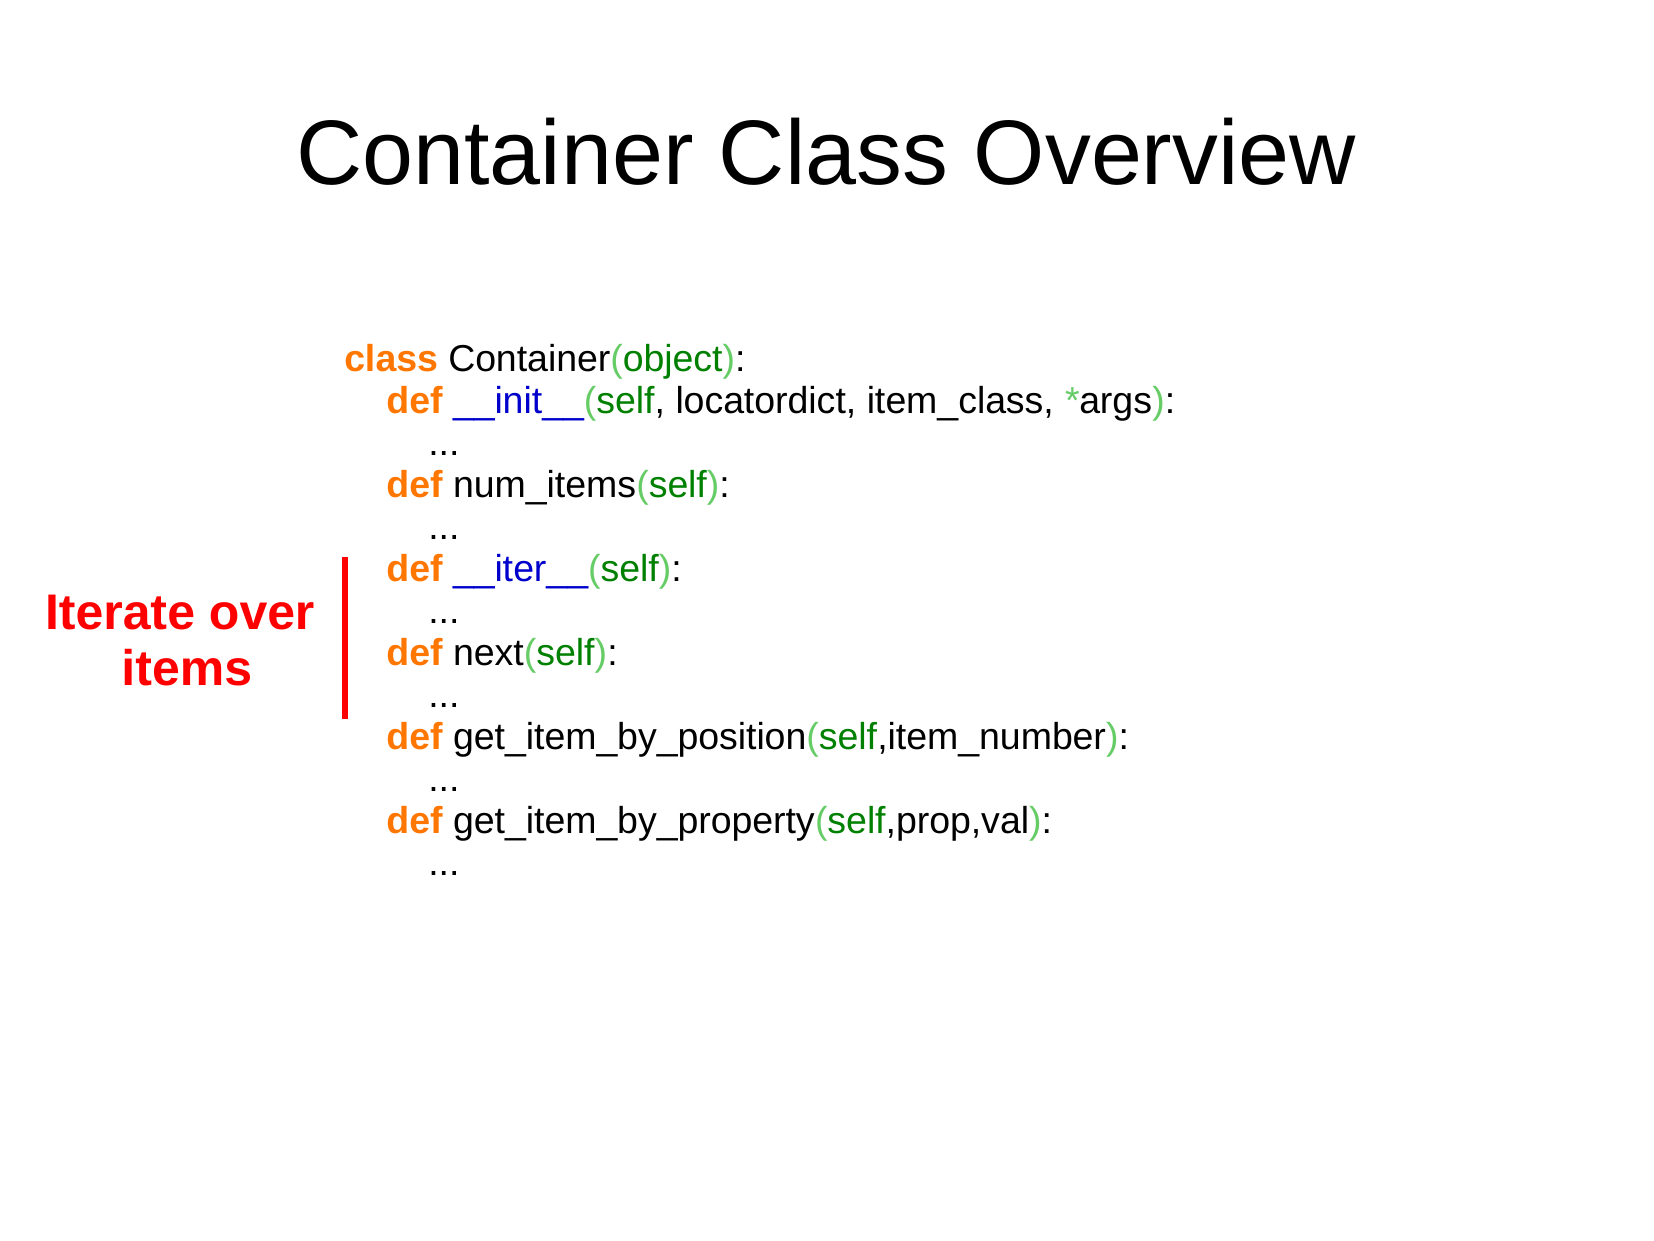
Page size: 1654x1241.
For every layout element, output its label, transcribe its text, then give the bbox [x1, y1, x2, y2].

text_box class Container(object): def __init__(self, locatordict, item_class, *args): ... def num_items(self): ... def __iter__(self): ... def next(self): ... def get_item_by_position(self,item_number): ... def get_item_by_property(self,prop,val): ... [329, 330, 1191, 975]
text_box Iterate over items [30, 577, 329, 704]
title Container Class Overview [82, 49, 1571, 257]
